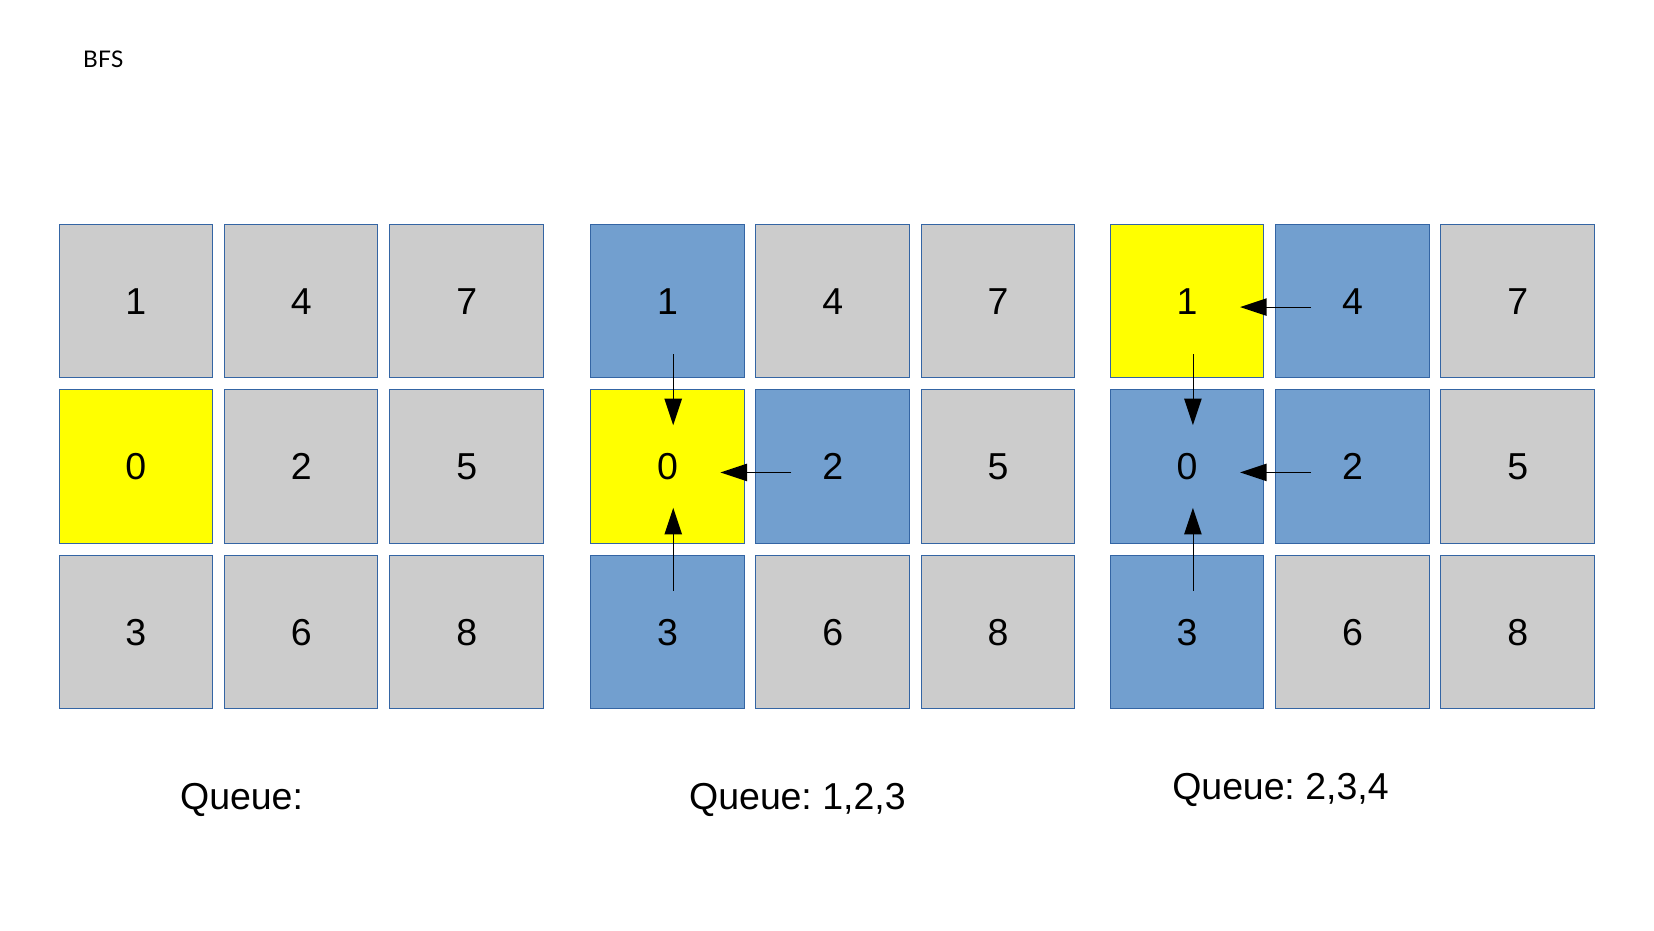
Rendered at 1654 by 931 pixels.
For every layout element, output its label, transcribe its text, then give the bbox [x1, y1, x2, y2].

text_box 0 [1110, 389, 1264, 544]
text_box 5 [921, 389, 1075, 544]
text_box 1 [1110, 224, 1264, 378]
text_box 5 [1440, 389, 1595, 544]
text_box 7 [921, 224, 1075, 378]
text_box 6 [1275, 555, 1430, 709]
text_box 7 [1440, 224, 1595, 378]
text_box 6 [224, 555, 378, 709]
text_box 8 [389, 555, 544, 709]
text_box 4 [1275, 224, 1430, 378]
text_box 5 [389, 389, 544, 544]
text_box 0 [590, 389, 745, 544]
text_box 0 [59, 389, 213, 544]
text_box 7 [389, 224, 544, 378]
text_box 8 [921, 555, 1075, 709]
title BFS [83, 0, 1571, 119]
text_box Queue: [165, 767, 318, 825]
text_box 3 [59, 555, 213, 709]
text_box Queue: 1,2,3 [674, 767, 921, 825]
text_box 3 [590, 555, 745, 709]
text_box 1 [59, 224, 213, 378]
text_box 2 [1275, 389, 1430, 544]
text_box 1 [590, 224, 745, 378]
text_box 2 [224, 389, 378, 544]
text_box 2 [755, 389, 910, 544]
text_box Queue: 2,3,4 [1157, 758, 1404, 815]
text_box 3 [1110, 555, 1264, 709]
text_box 6 [755, 555, 910, 709]
text_box 8 [1440, 555, 1595, 709]
text_box 4 [755, 224, 910, 378]
text_box 4 [224, 224, 378, 378]
